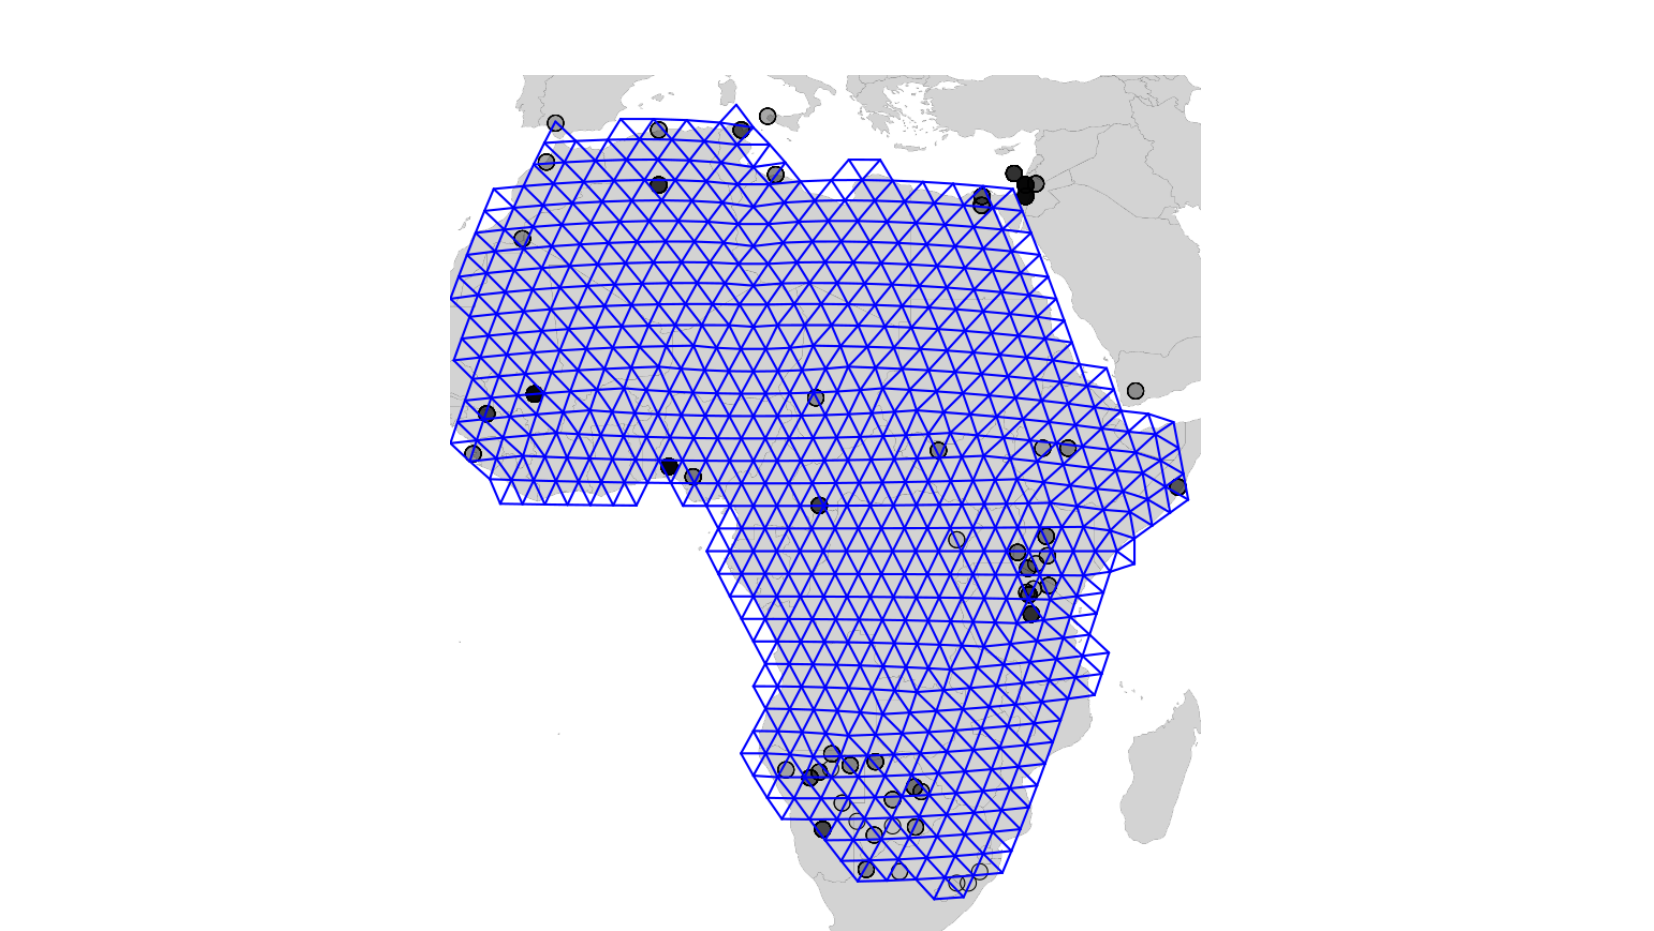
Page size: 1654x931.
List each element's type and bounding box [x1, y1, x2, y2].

picture [450, 75, 1201, 931]
